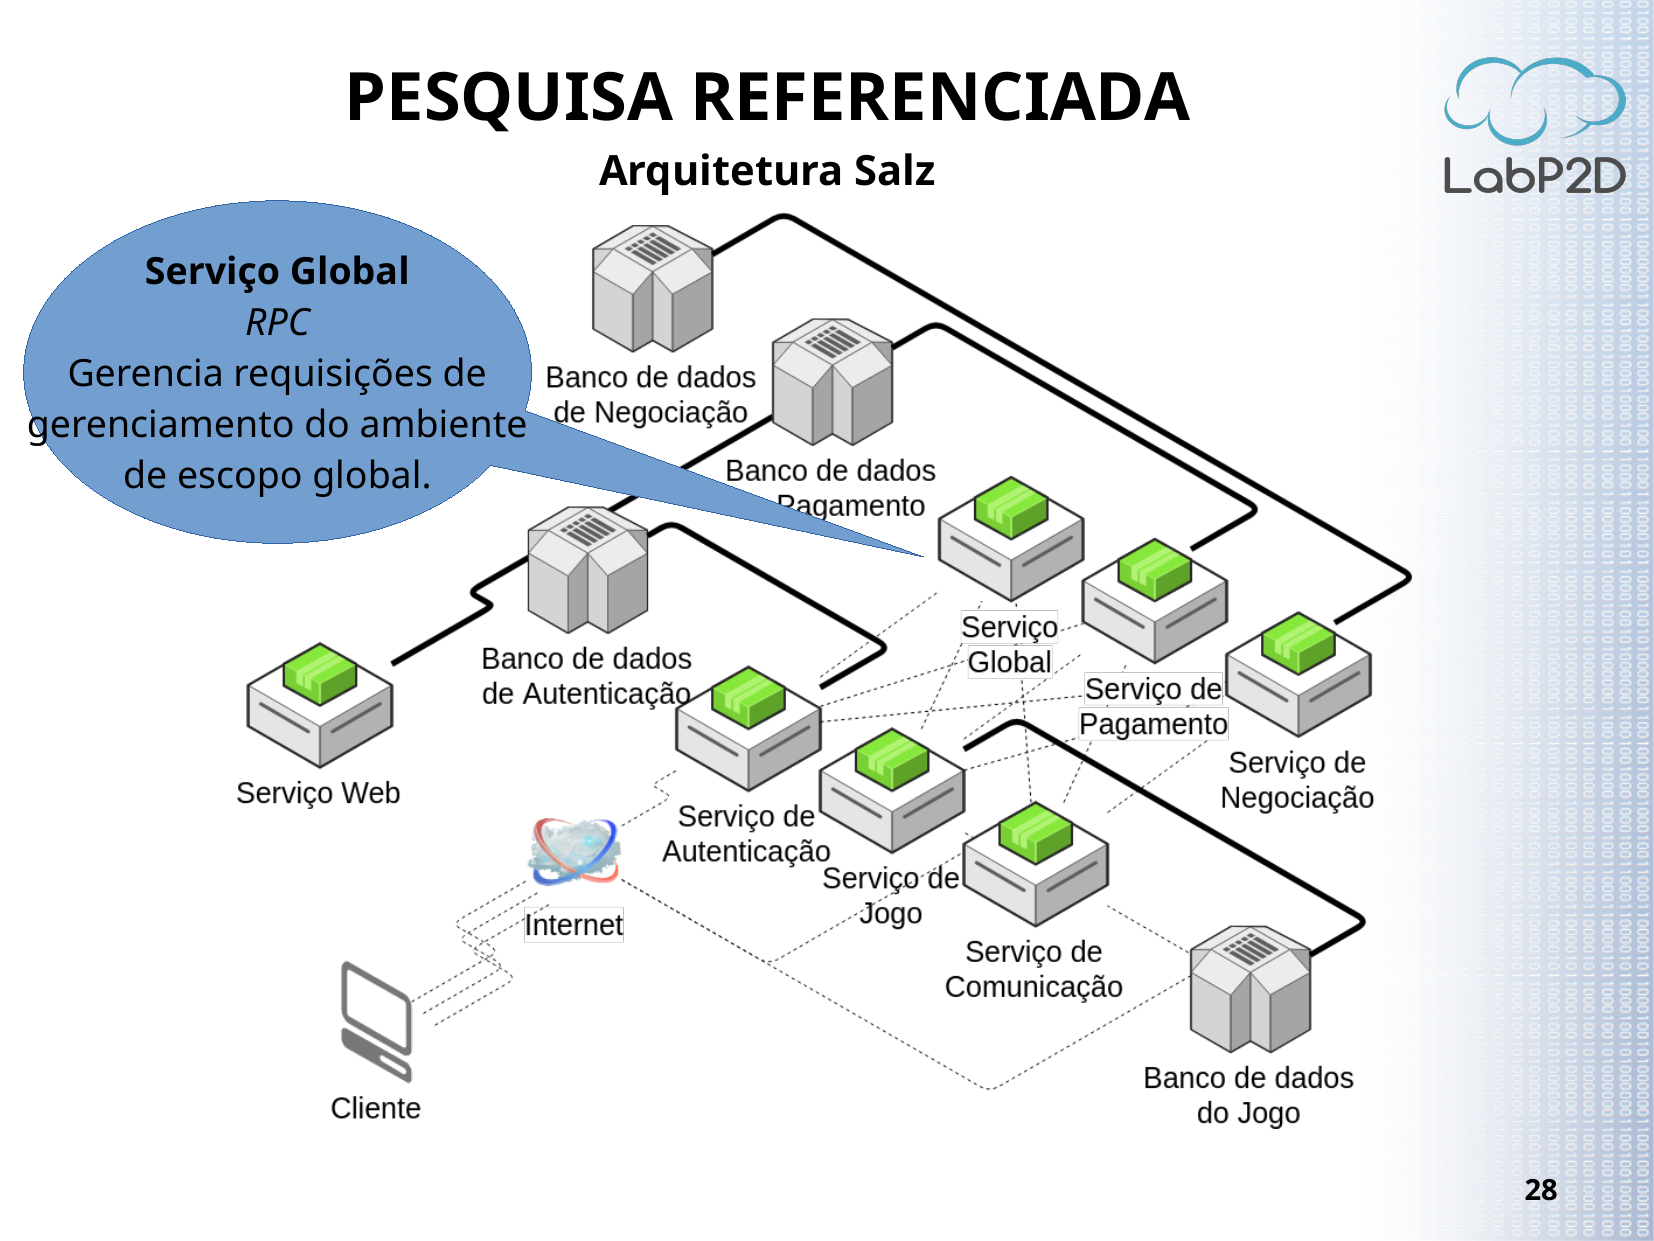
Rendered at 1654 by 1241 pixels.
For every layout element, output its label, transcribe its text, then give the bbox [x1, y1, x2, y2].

title PESQUISA REFERENCIADA Arquitetura Salz [82, 19, 1453, 227]
picture [236, 1, 1654, 1240]
text_box Serviço Global RPC Gerencia requisições de gerenciamento do ambiente de escopo global. [23, 200, 924, 557]
